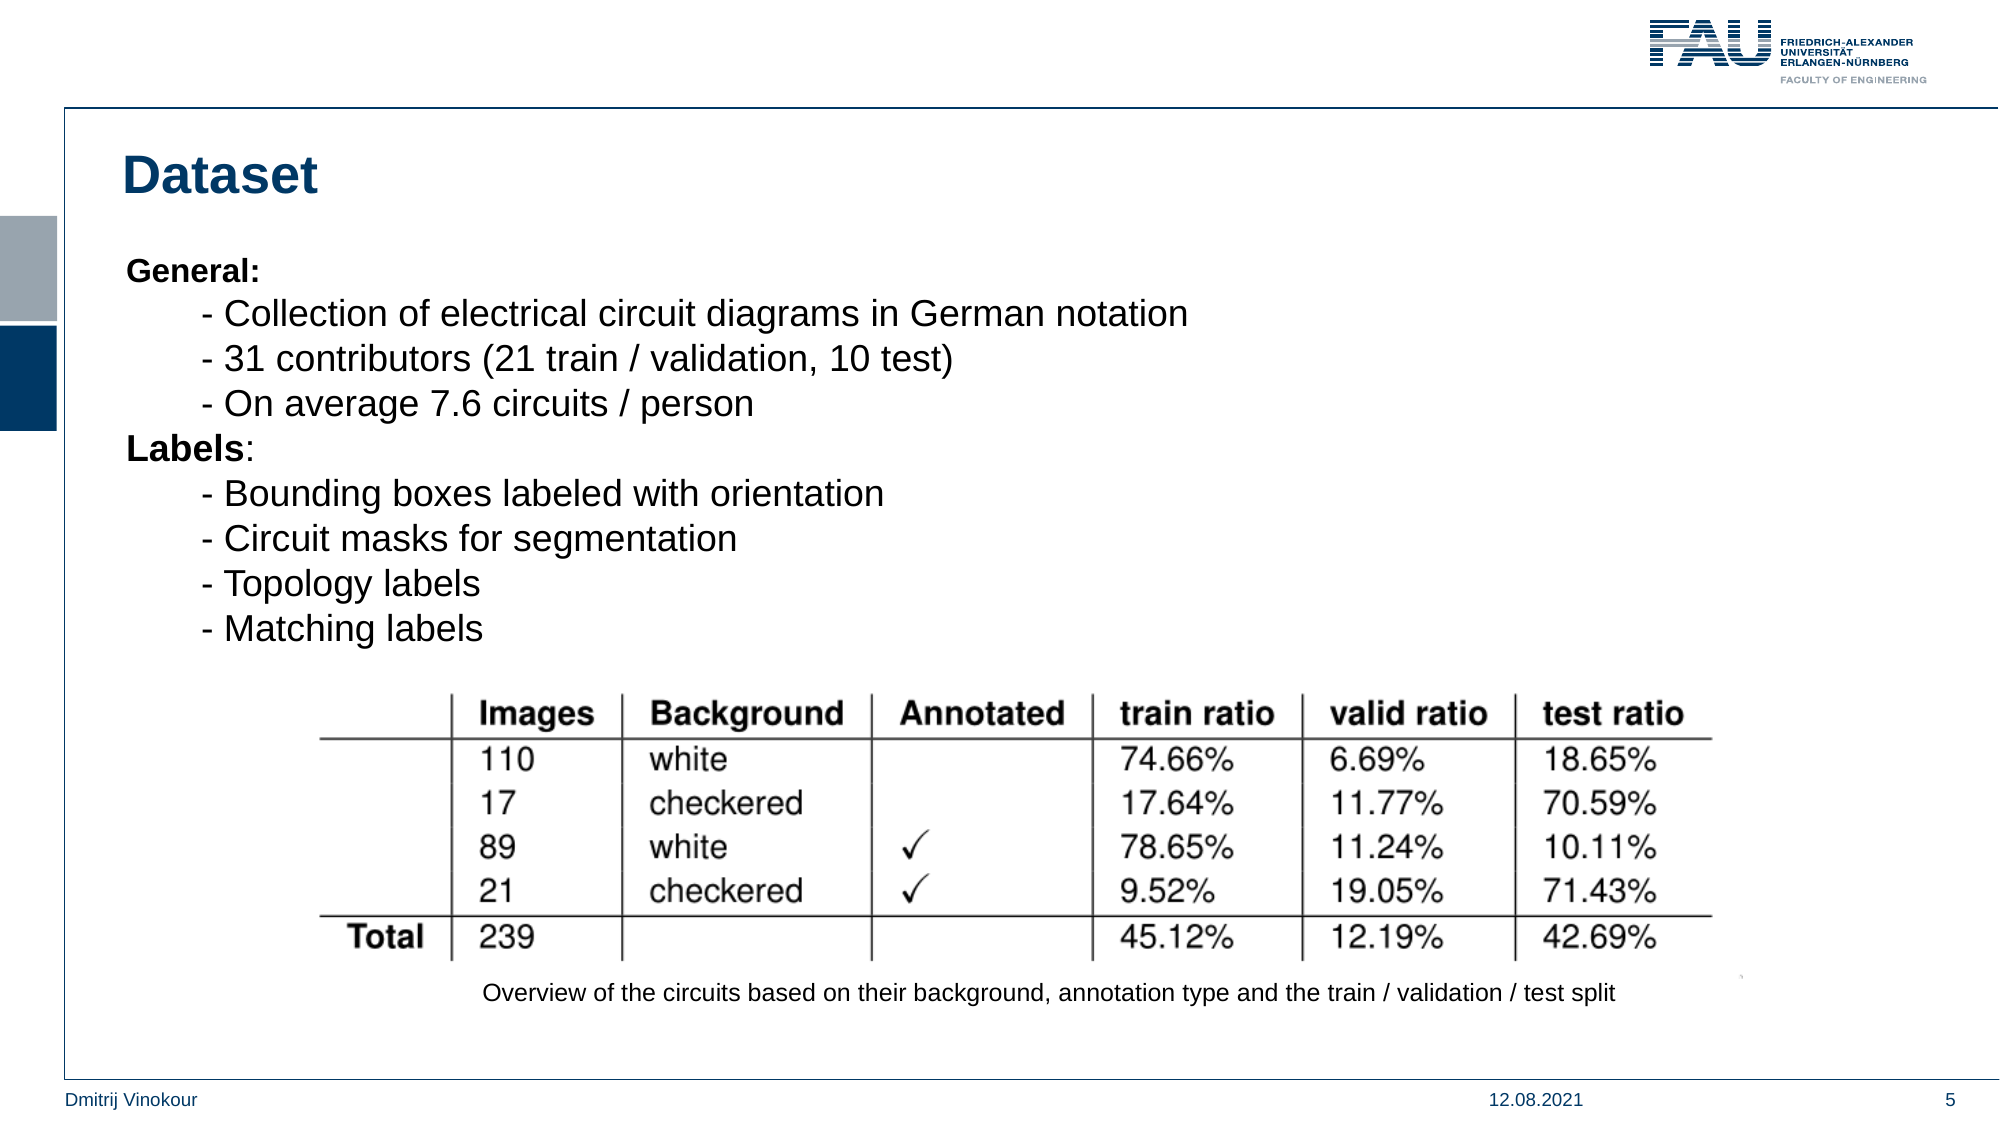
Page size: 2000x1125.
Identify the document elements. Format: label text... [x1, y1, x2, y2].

text_box Dataset [122, 139, 1946, 365]
text_box Overview of the circuits based on their background, annotation type and the train / validation / test split [467, 979, 1716, 1042]
text_box General: - Collection of electrical circuit diagrams in German notation - 31 contributors (21 train / validation, 10 test) - On average 7.6 circuits / person Labels: - Bounding boxes labeled with orientation - Circuit masks for segmentation - Topology labels - Matching labels [111, 201, 1750, 526]
text_box 12.08.2021 [1489, 1087, 1725, 1119]
text_box Dmitrij Vinokour [64, 1087, 1403, 1119]
picture [306, 669, 1743, 979]
text_box <number> [1798, 1087, 1956, 1119]
